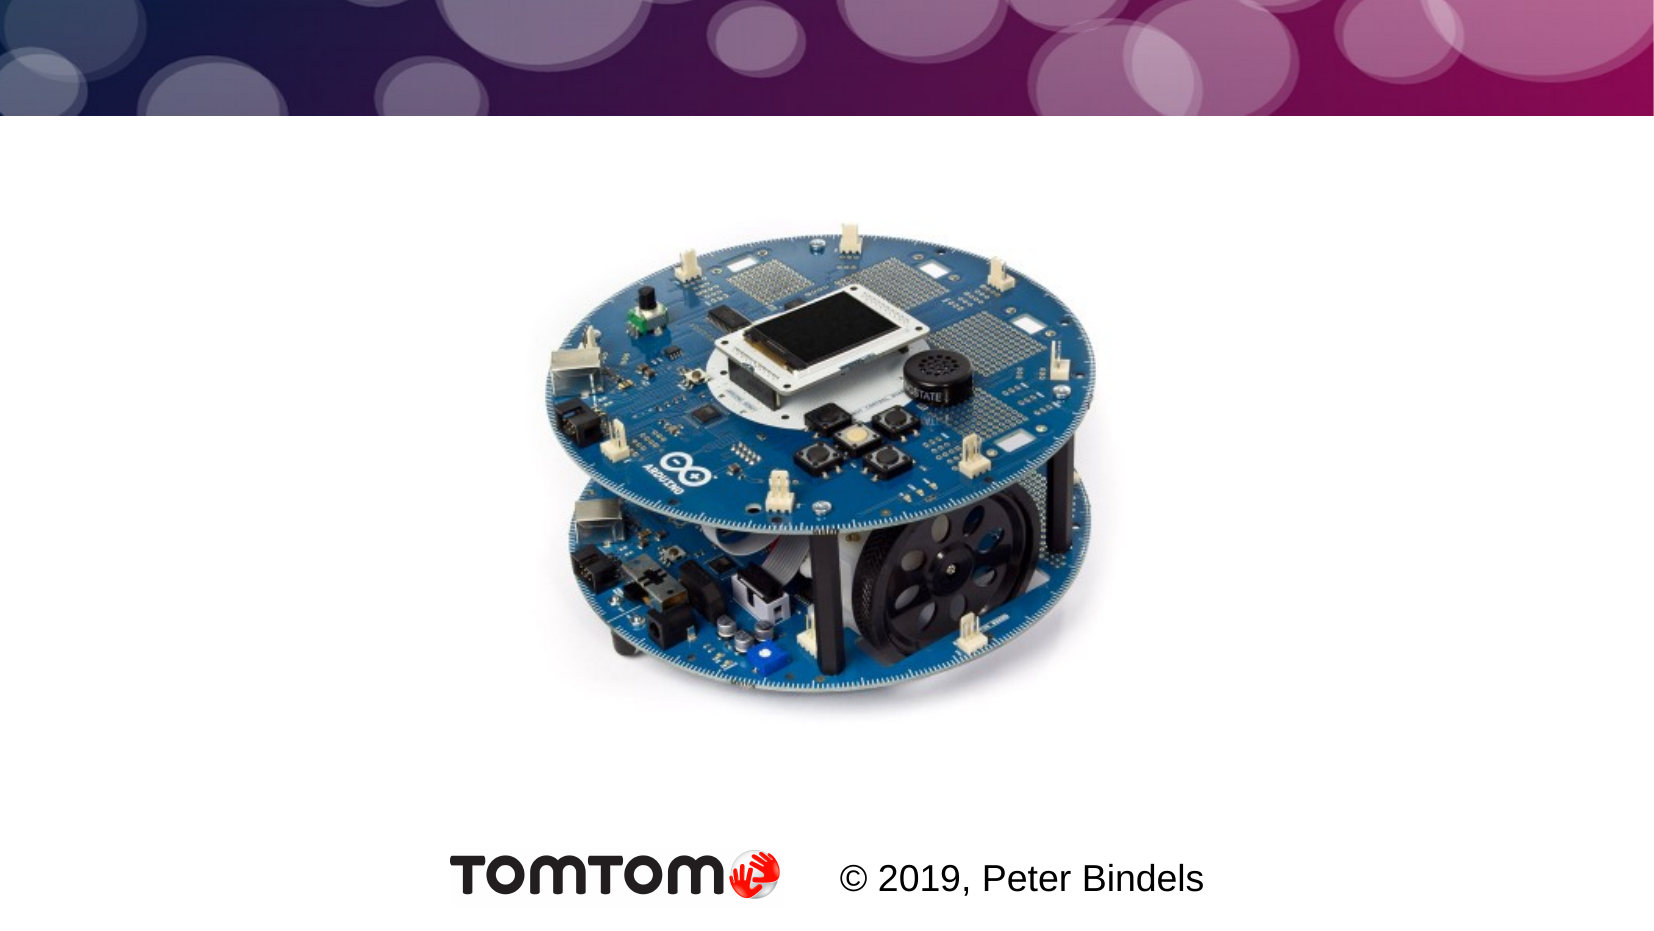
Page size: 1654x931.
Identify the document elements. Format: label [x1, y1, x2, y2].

picture [450, 847, 784, 906]
picture [0, 0, 1654, 116]
picture [436, 172, 1218, 759]
